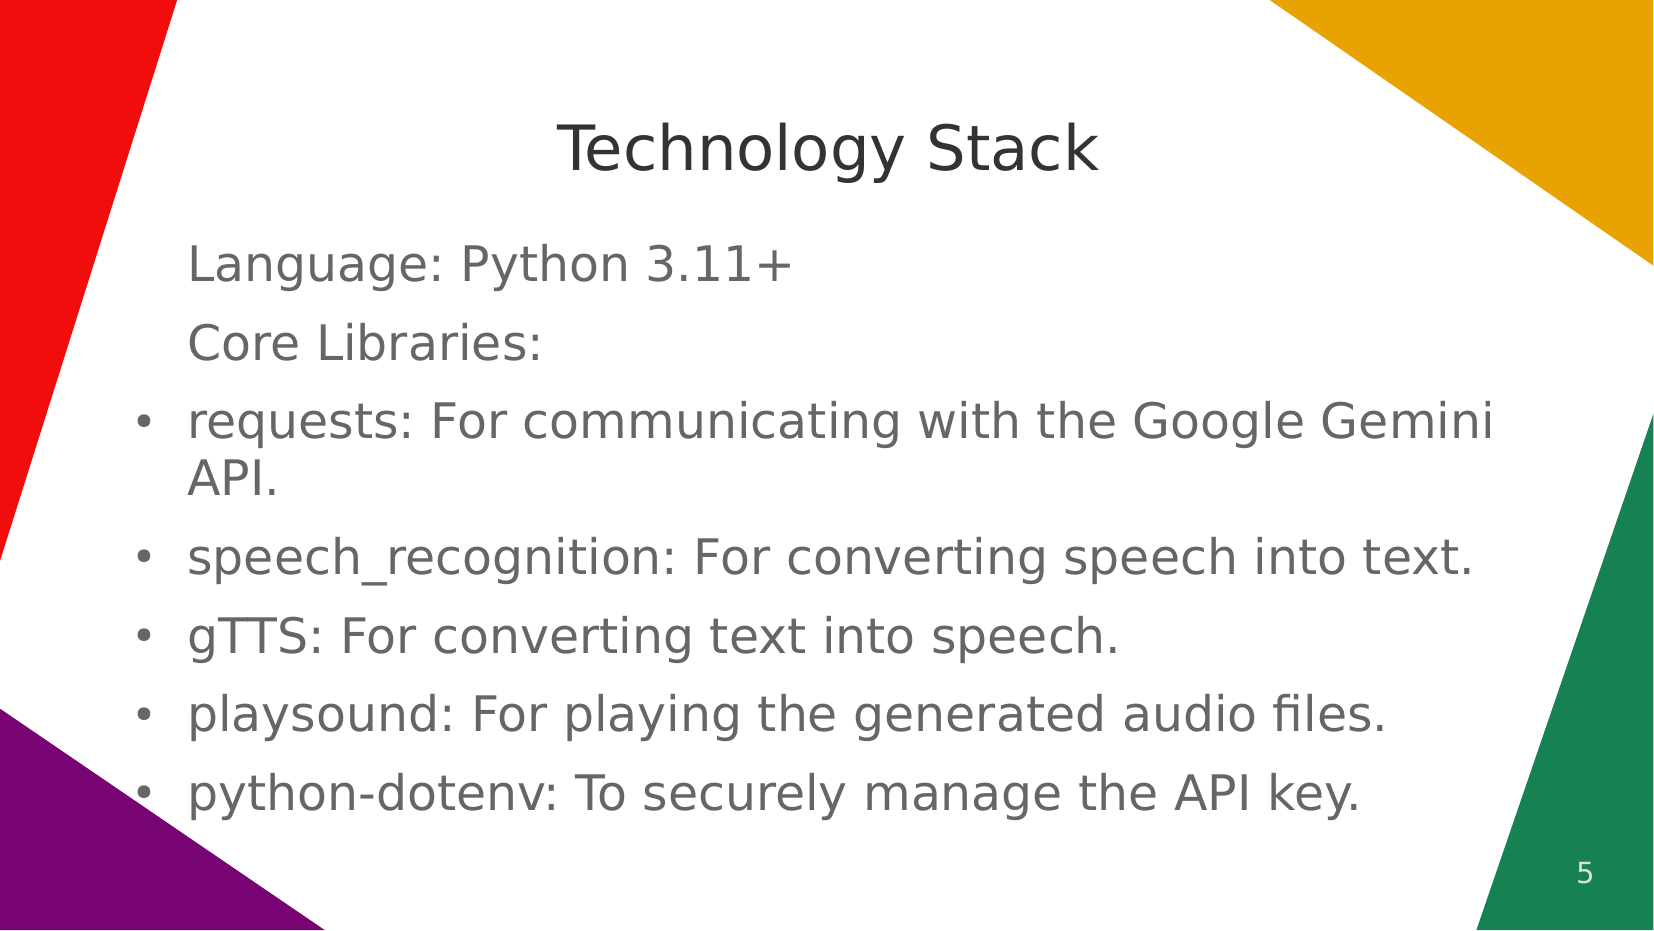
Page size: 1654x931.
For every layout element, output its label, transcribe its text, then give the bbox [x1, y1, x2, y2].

title Technology Stack [120, 75, 1538, 223]
list Language: Python 3.11+ Core Libraries: requests: For communicating with the Google Gemini API. speech_recognition: For converting speech into text. gTTS: For converting text into speech. playsound: For playing the generated audio files. python-dotenv: To securely manage the API key. [118, 236, 1536, 827]
